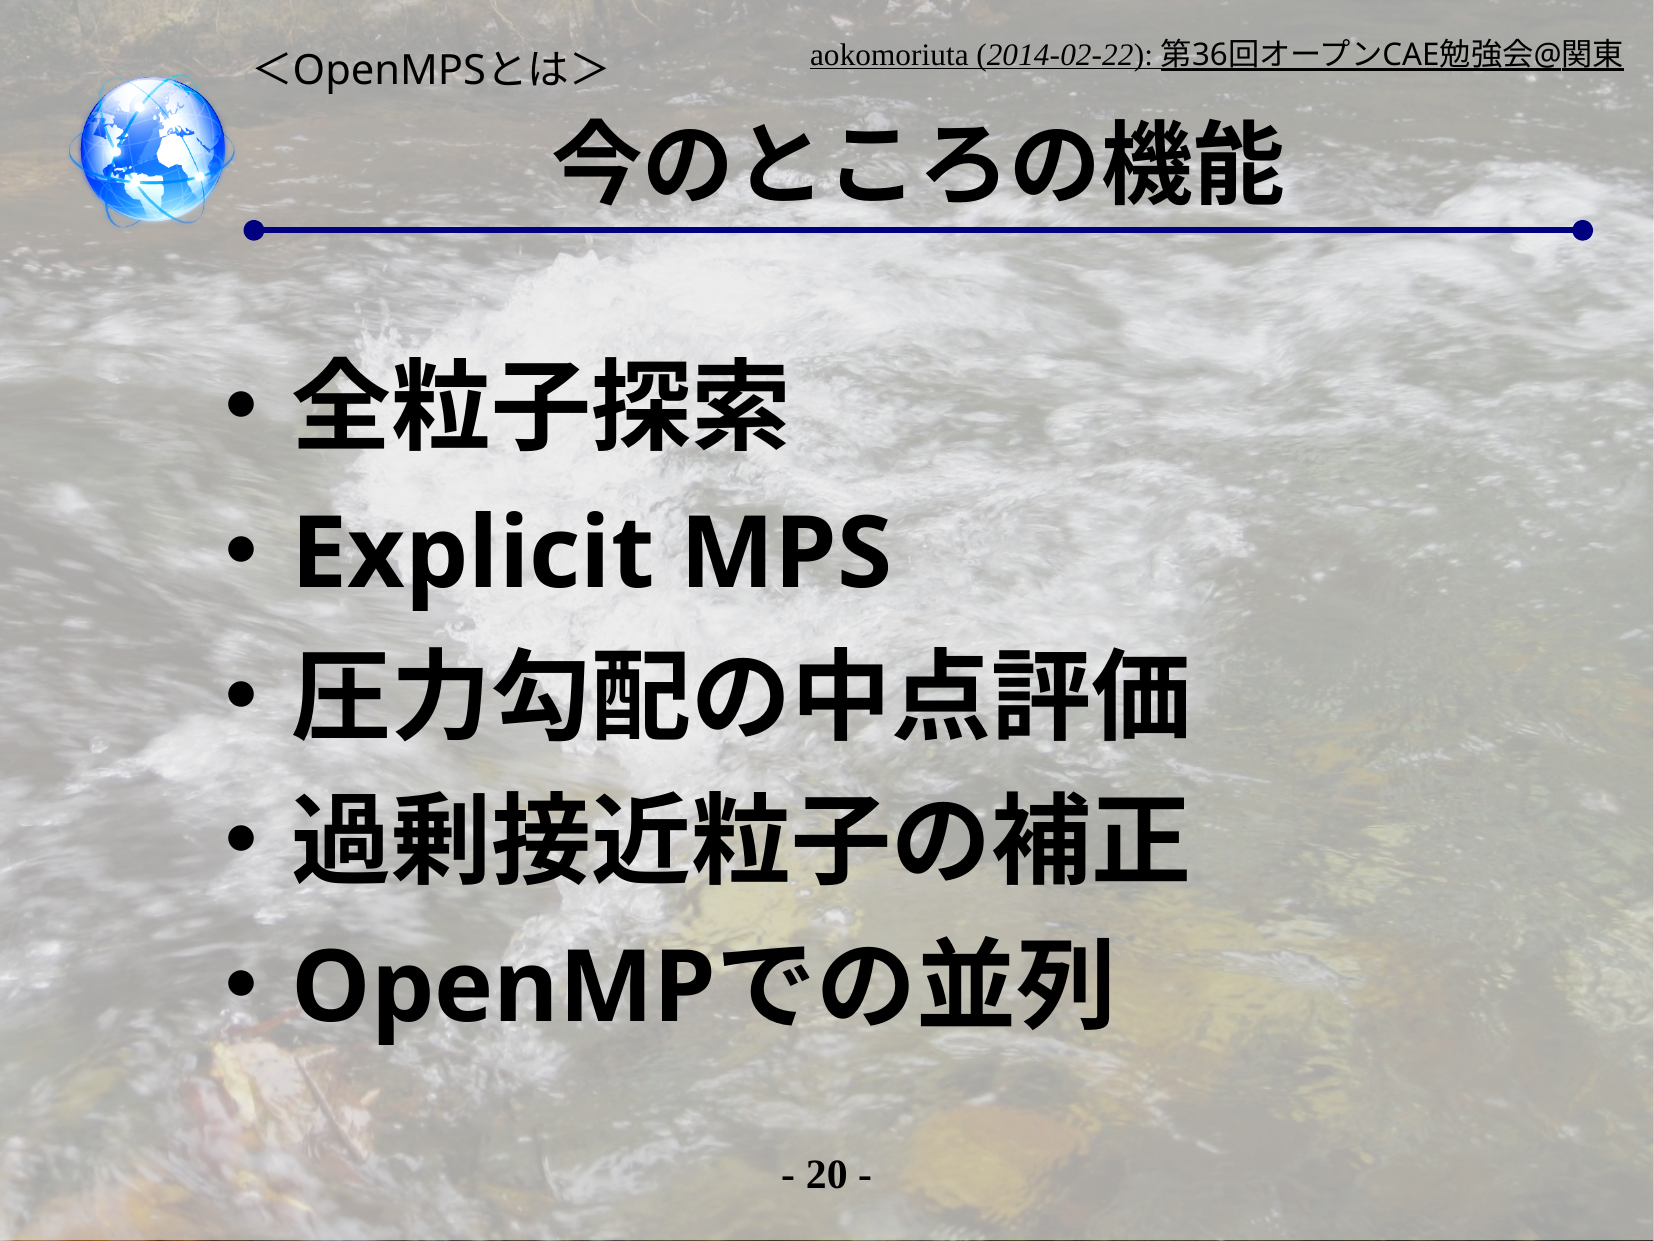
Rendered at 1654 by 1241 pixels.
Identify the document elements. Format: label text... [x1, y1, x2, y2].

title 今のところの機能 [265, 88, 1571, 227]
picture [65, 64, 237, 236]
text_box ・全粒子探索 ・Explicit MPS ・圧力勾配の中点評価 ・過剰接近粒子の補正 ・OpenMPでの並列 [177, 318, 1607, 1084]
text_box ＜OpenMPSとは＞ [236, 28, 1004, 119]
